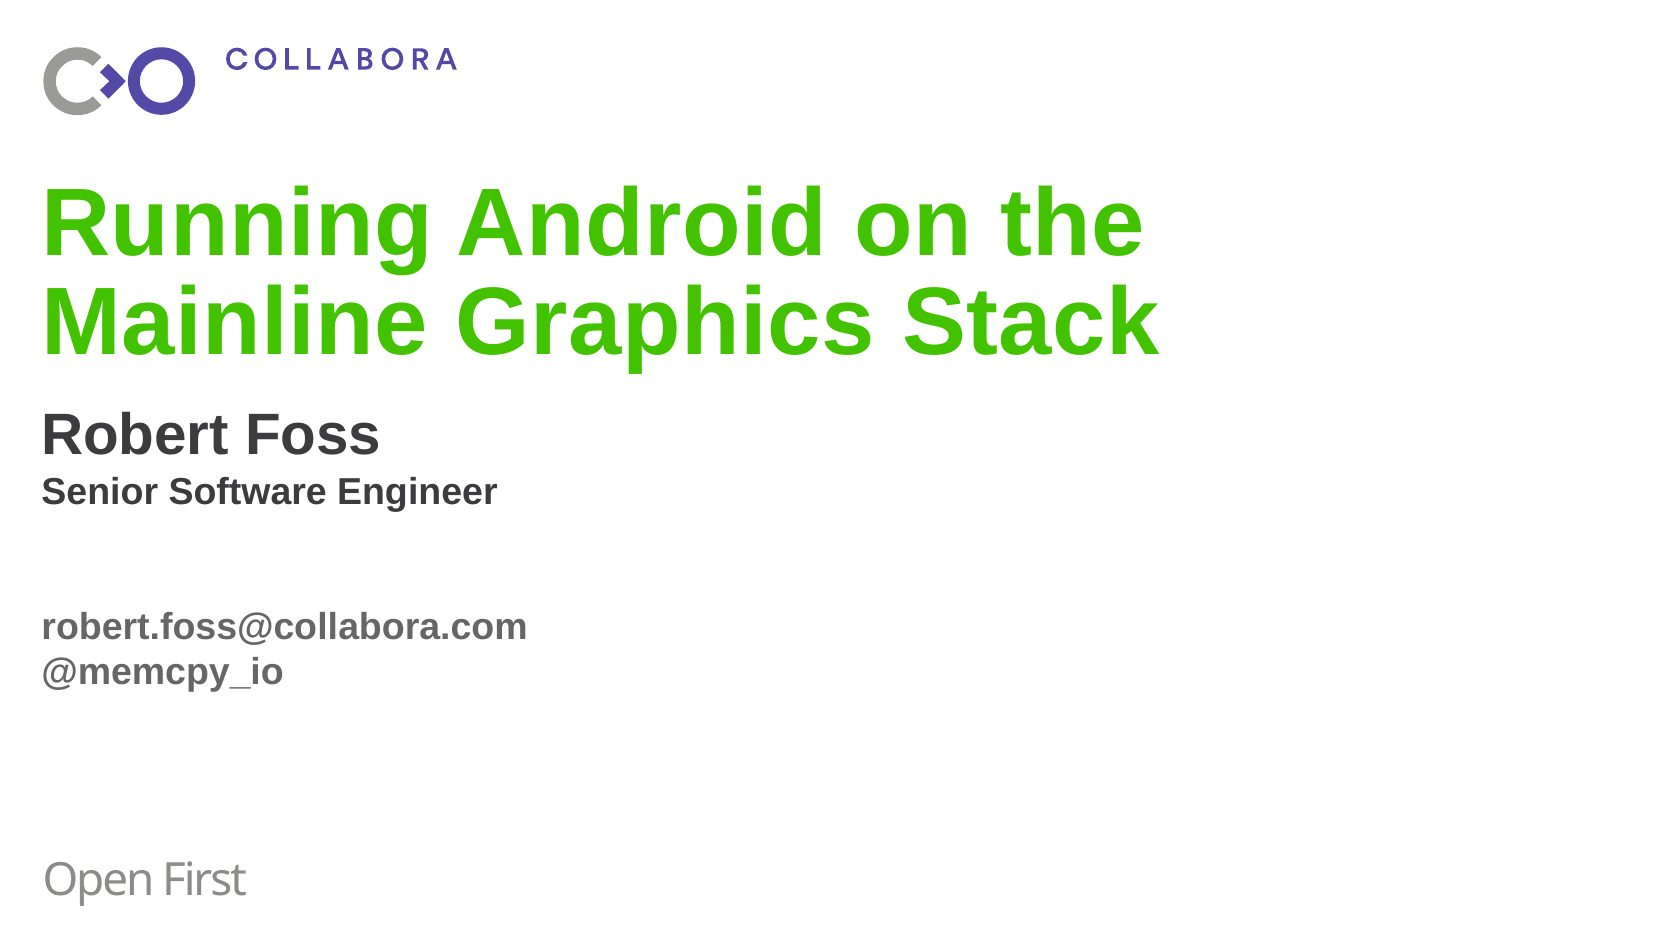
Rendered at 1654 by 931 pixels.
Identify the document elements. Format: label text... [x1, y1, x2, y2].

title Running Android on the Mainline Graphics Stack [41, 291, 1614, 375]
subtitle Robert Foss [41, 395, 1614, 445]
text_box Senior Software Engineer robert.foss@collabora.com @memcpy_io [41, 467, 1614, 517]
